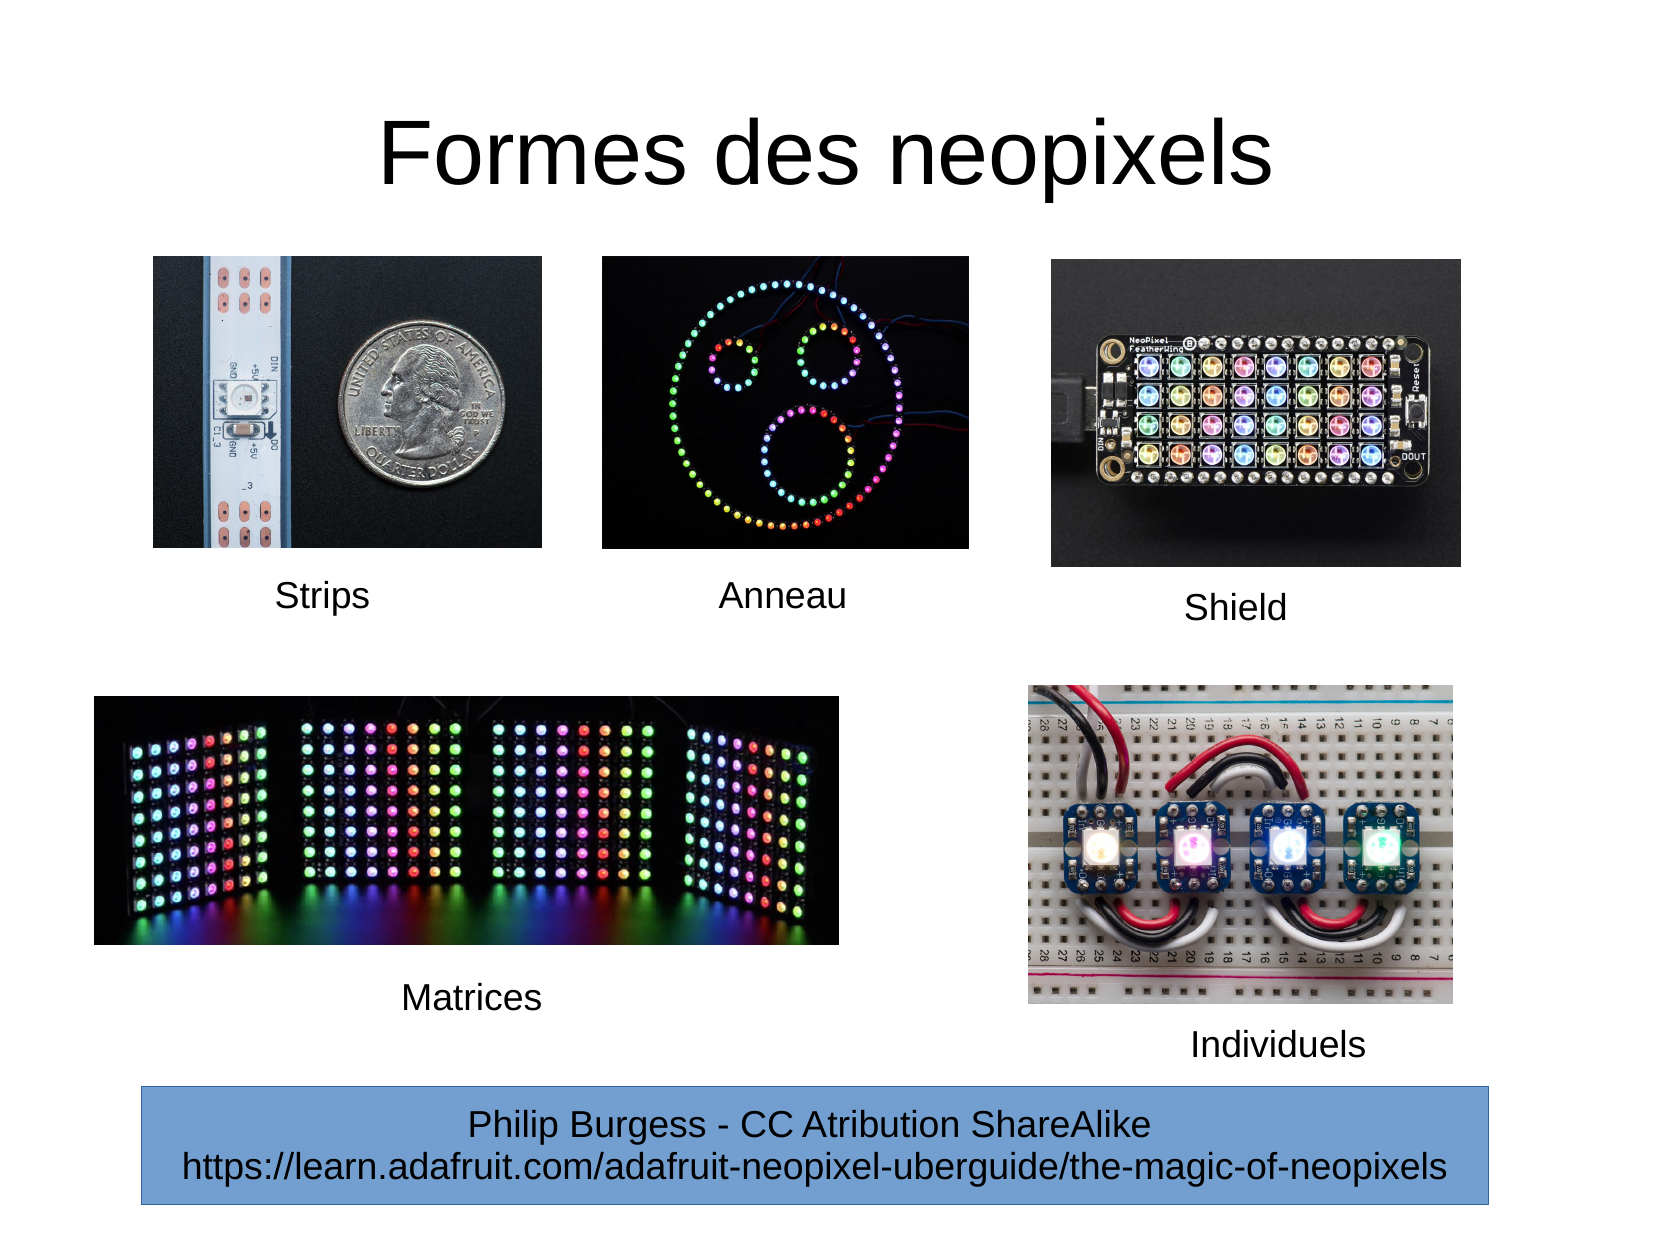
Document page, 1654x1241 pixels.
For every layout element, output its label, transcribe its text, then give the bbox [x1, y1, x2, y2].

text_box Shield [1169, 578, 1303, 636]
text_box Strips [259, 566, 386, 624]
title Formes des neopixels [82, 49, 1571, 257]
text_box Matrices [386, 968, 558, 1026]
text_box Anneau [703, 566, 863, 624]
picture [602, 256, 969, 549]
picture [1051, 259, 1461, 567]
text_box Individuels [1175, 1015, 1382, 1073]
picture [94, 696, 839, 945]
picture [1028, 685, 1453, 1004]
text_box Philip Burgess - CC Atribution ShareAlike https://learn.adafruit.com/adafruit-neopixel-uberguide/the-magic-of-neopixels [141, 1086, 1489, 1205]
picture [153, 256, 542, 548]
